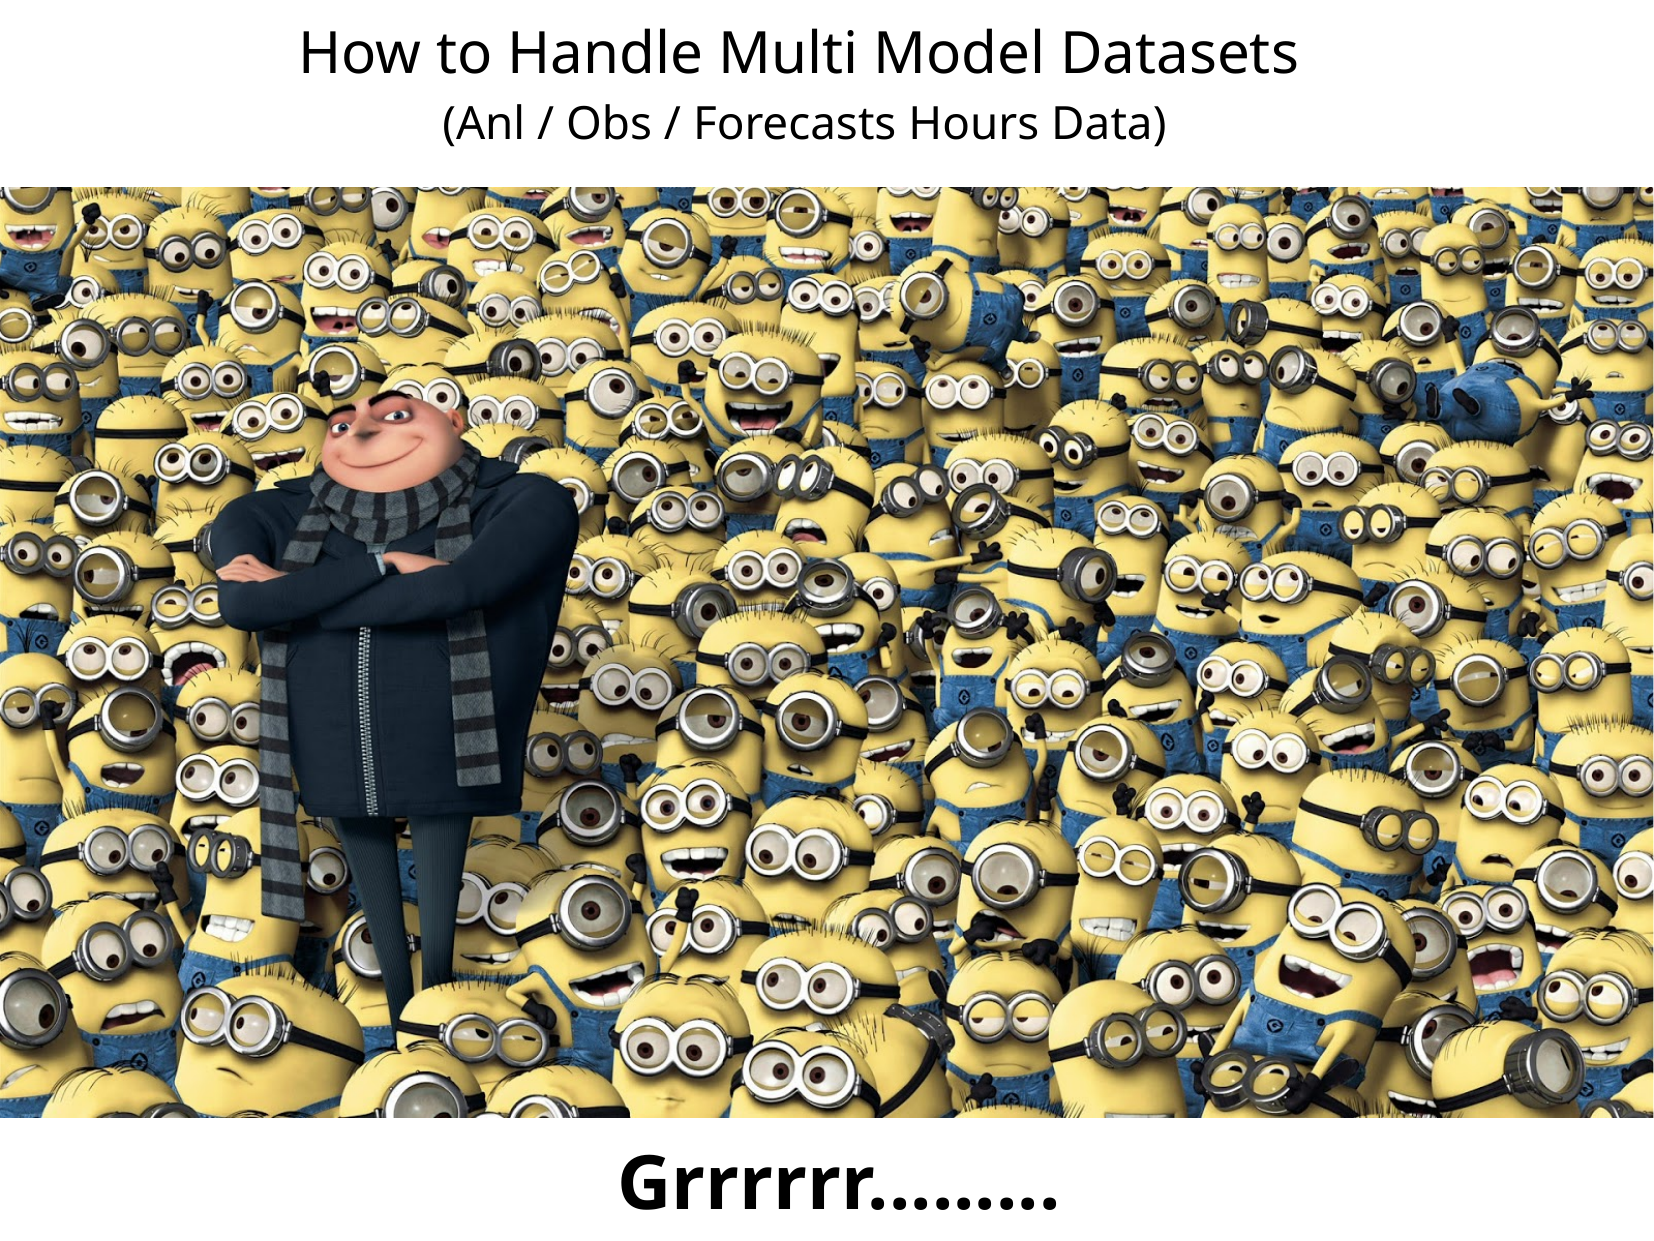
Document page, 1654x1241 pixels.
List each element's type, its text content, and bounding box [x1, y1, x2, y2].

text_box Grrrrrr......... [602, 1122, 1116, 1241]
text_box How to Handle Multi Model Datasets (Anl / Obs / Forecasts Hours Data) [283, 3, 1654, 154]
picture [0, 187, 1654, 1118]
